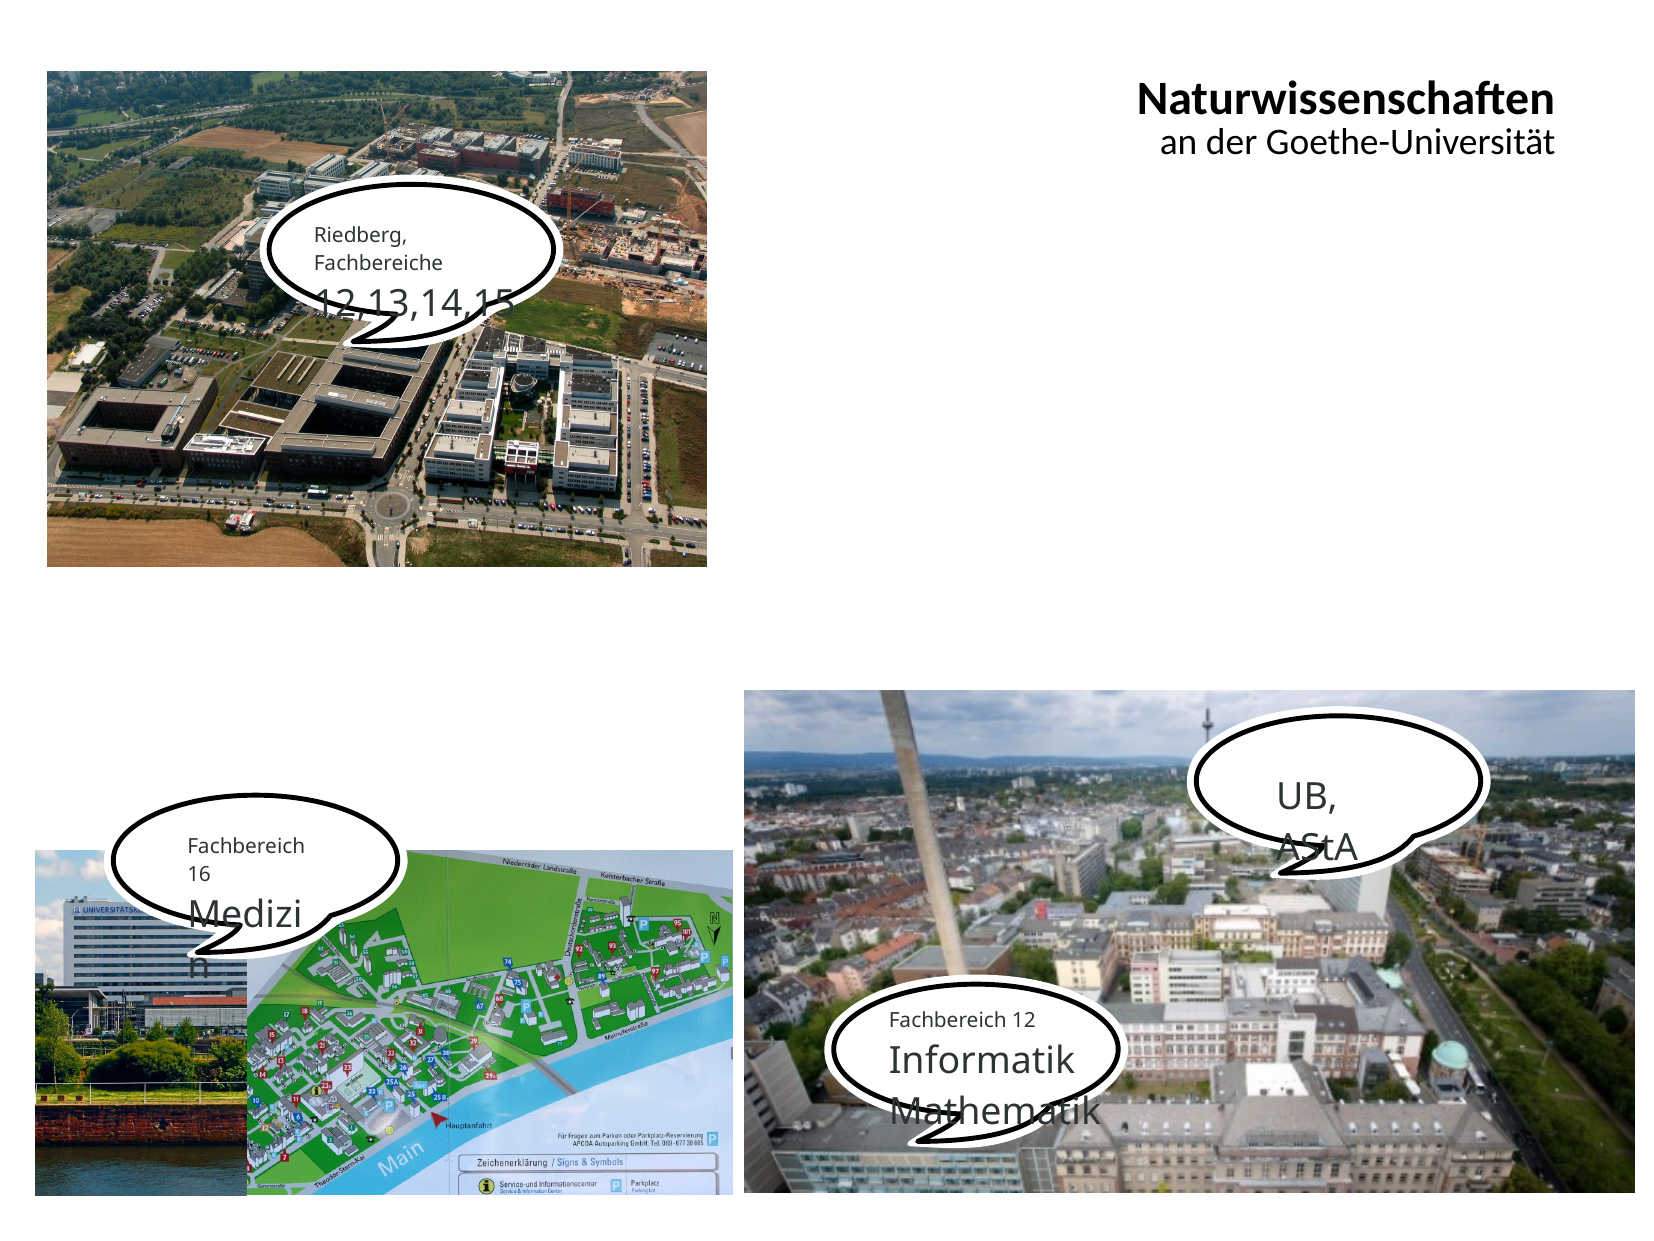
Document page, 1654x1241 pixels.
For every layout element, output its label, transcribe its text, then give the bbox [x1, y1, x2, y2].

text_box Fachbereich 16 Medizin [172, 823, 341, 898]
text_box UB, AStA [1261, 761, 1430, 836]
text_box [1284, 838, 1292, 849]
text_box [262, 177, 541, 346]
text_box Riedberg, Fachbereiche 12,13,14,15 [298, 212, 542, 287]
text_box [1189, 708, 1489, 878]
text_box [826, 977, 1083, 1103]
text_box [1342, 838, 1350, 849]
text_box Fachbereich 12 Informatik Mathematik [874, 998, 1126, 1182]
text_box Naturwissenschaften an der Goethe-Universität [1122, 70, 1571, 172]
picture [47, 71, 707, 567]
picture [744, 690, 1635, 1193]
text_box [542, 213, 562, 286]
picture [35, 850, 733, 1196]
text_box [106, 788, 406, 957]
